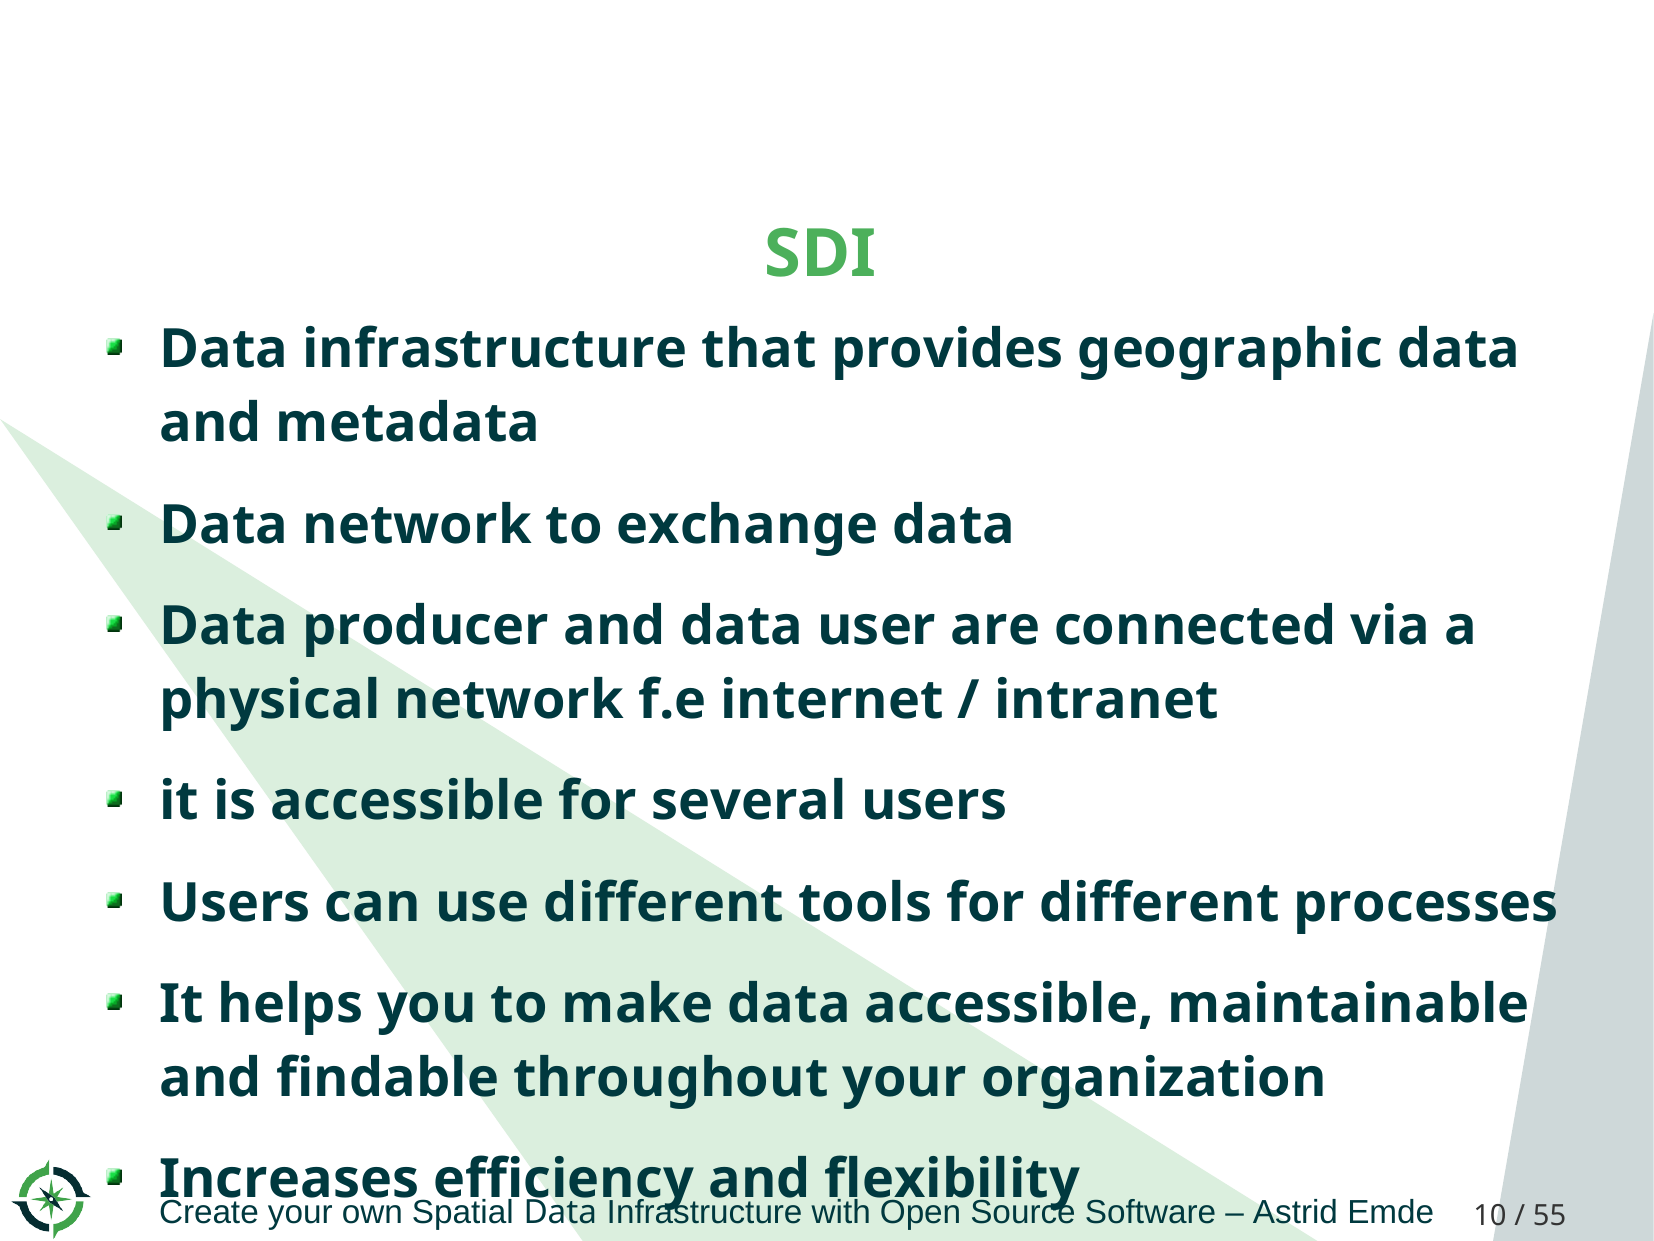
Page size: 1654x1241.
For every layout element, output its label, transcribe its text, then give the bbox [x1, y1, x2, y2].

list Data infrastructure that provides geographic data and metadata Data network to exchange data Data producer and data user are connected via a physical network f.e internet / intranet it is accessible for several users Users can use different tools for different processes It helps you to make data accessible, maintainable and findable throughout your organization Increases efficiency and flexibility [88, 309, 1577, 1182]
title SDI [76, 177, 1565, 325]
picture [10, 1158, 92, 1240]
